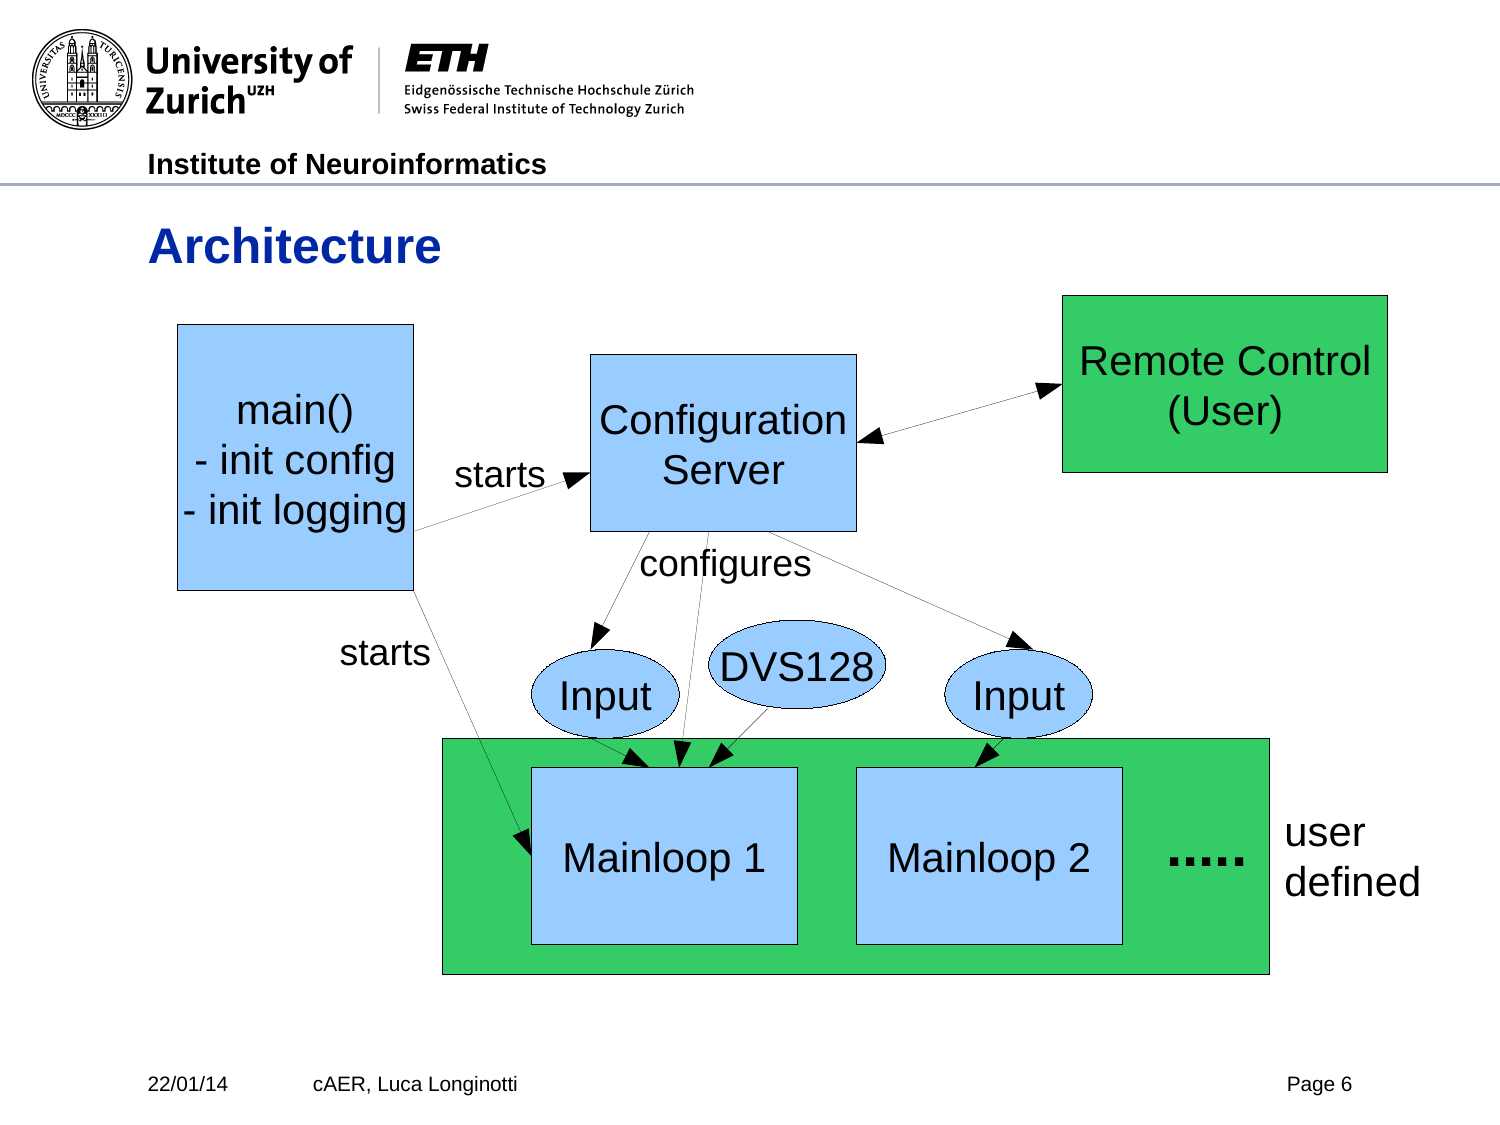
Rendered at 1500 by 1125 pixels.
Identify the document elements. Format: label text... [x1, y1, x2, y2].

text_box Mainloop 2 [856, 767, 1123, 945]
text_box configures [624, 531, 827, 592]
text_box Input [944, 649, 1093, 739]
text_box [442, 738, 1270, 975]
text_box starts [324, 620, 447, 709]
text_box [593, 738, 682, 767]
text_box Input [531, 649, 680, 739]
text_box ..... [1151, 801, 1263, 945]
text_box Mainloop 1 [531, 767, 798, 945]
text_box Configuration Server [590, 354, 857, 532]
text_box Remote Control (User) [1062, 295, 1388, 473]
text_box user defined [1269, 797, 1437, 913]
text_box DVS128 [708, 620, 886, 709]
text_box [680, 738, 737, 767]
text_box [480, 738, 637, 840]
text_box starts [439, 442, 562, 503]
title Architecture [147, 208, 1353, 335]
text_box main() - init config - init logging [177, 324, 414, 591]
picture [26, 23, 704, 136]
